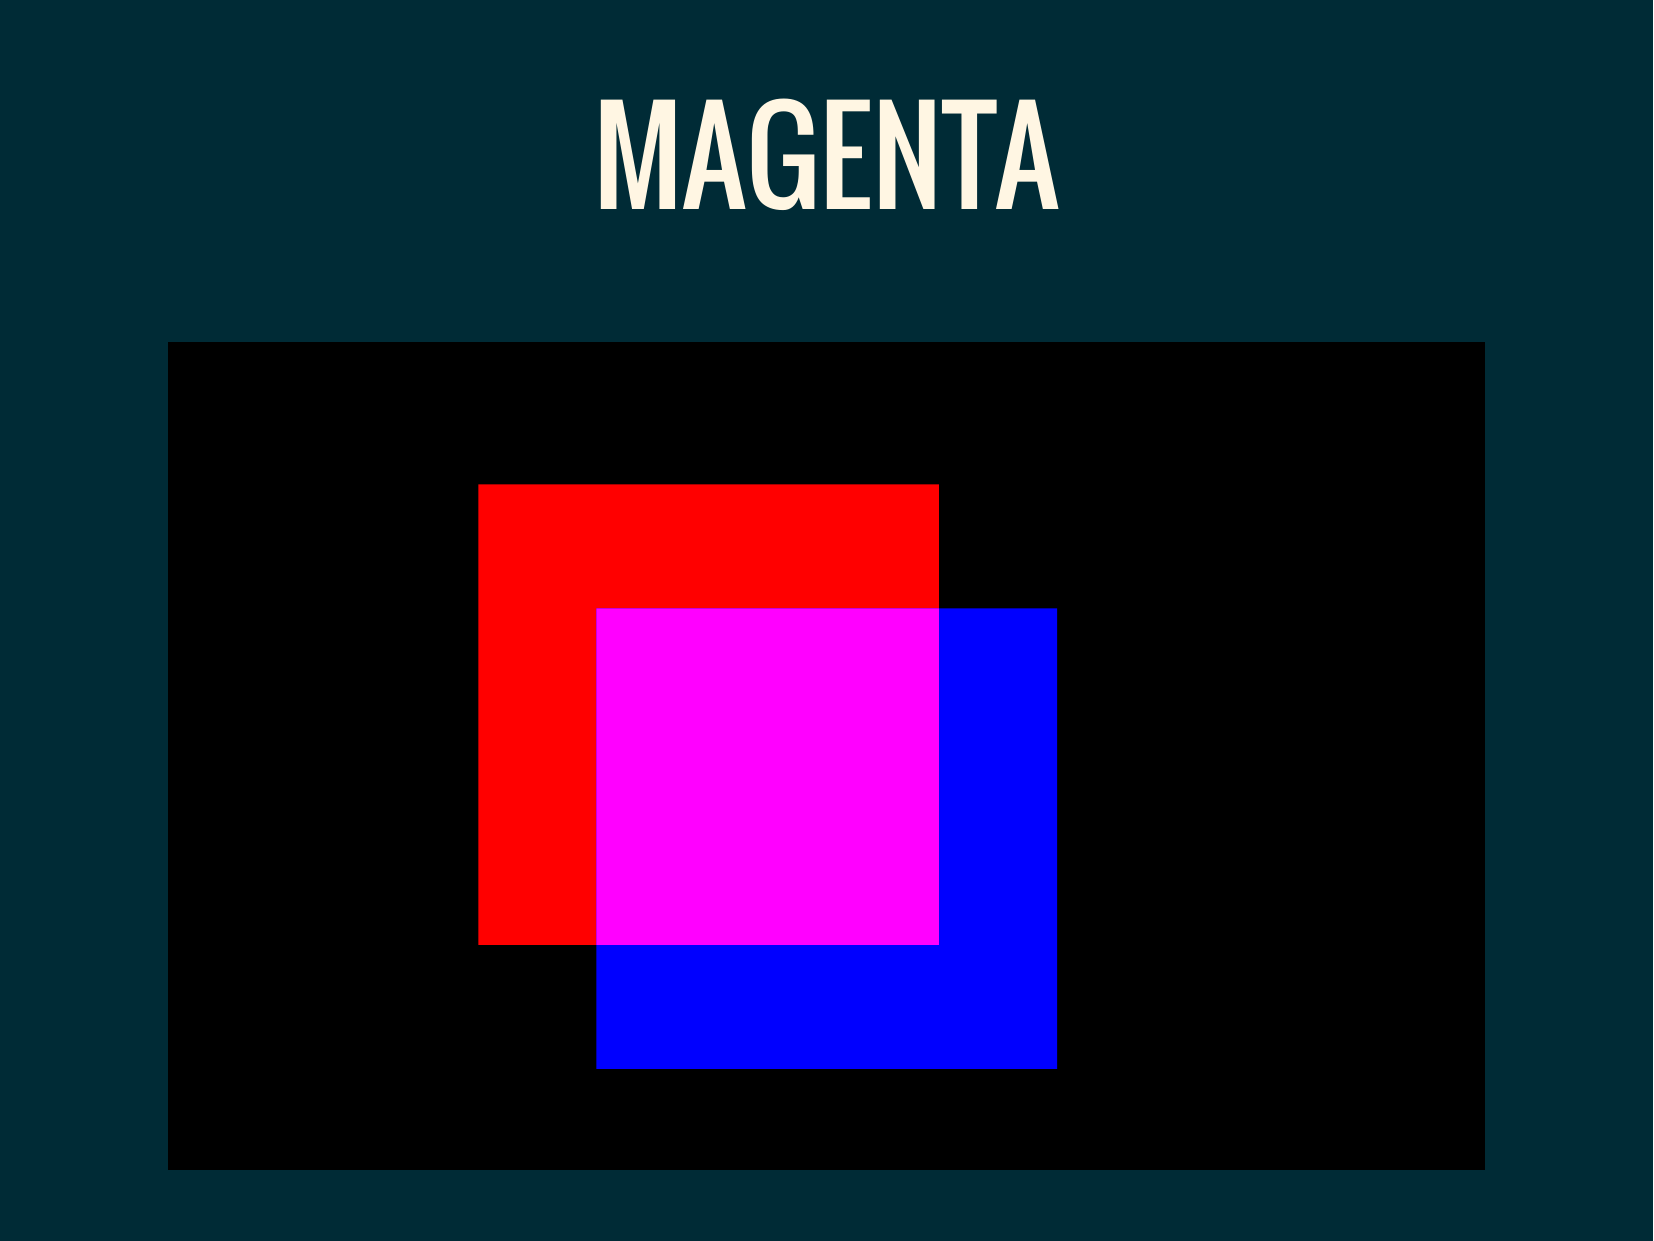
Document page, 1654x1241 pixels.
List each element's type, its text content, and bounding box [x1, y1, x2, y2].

text_box [168, 342, 1485, 1170]
title Magenta [82, 49, 1571, 257]
